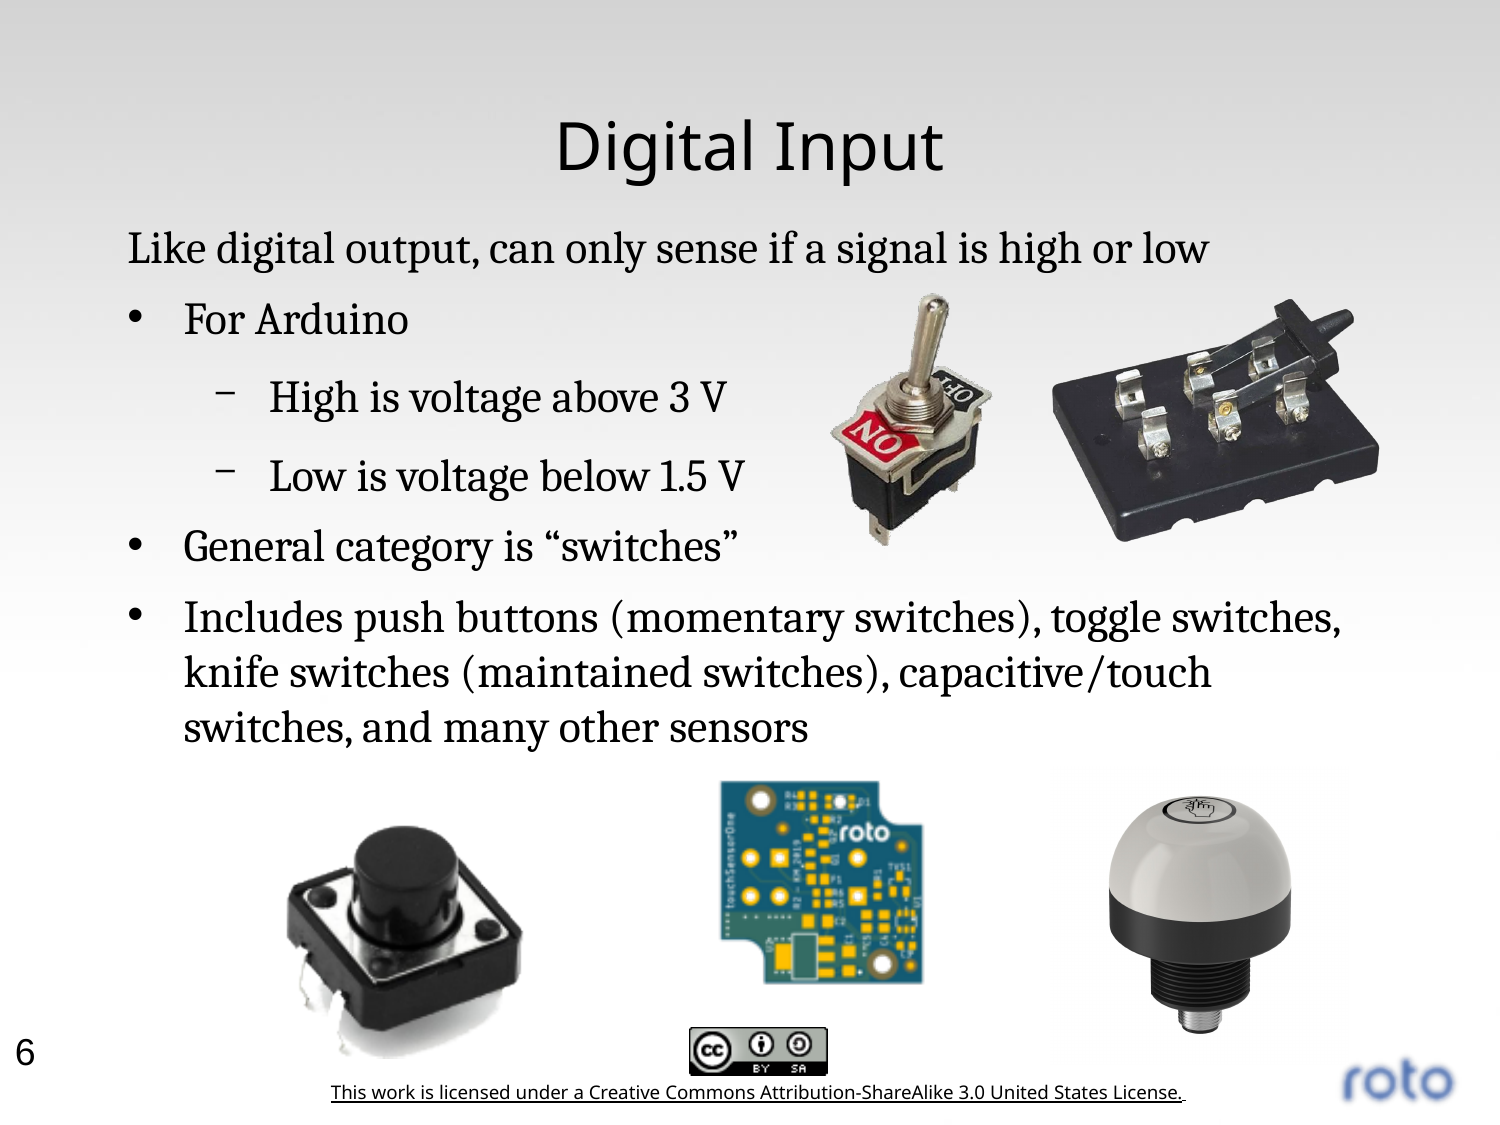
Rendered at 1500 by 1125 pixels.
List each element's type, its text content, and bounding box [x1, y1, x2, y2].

picture [0, 0, 1500, 1125]
title Digital Input [112, 49, 1388, 209]
list Like digital output, can only sense if a signal is high or low For Arduino High is voltage above 3 V Low is voltage below 1.5 V General category is “switches” Includes push buttons (momentary switches), toggle switches, knife switches (maintained switches), capacitive/touch switches, and many other sensors [112, 209, 1388, 705]
